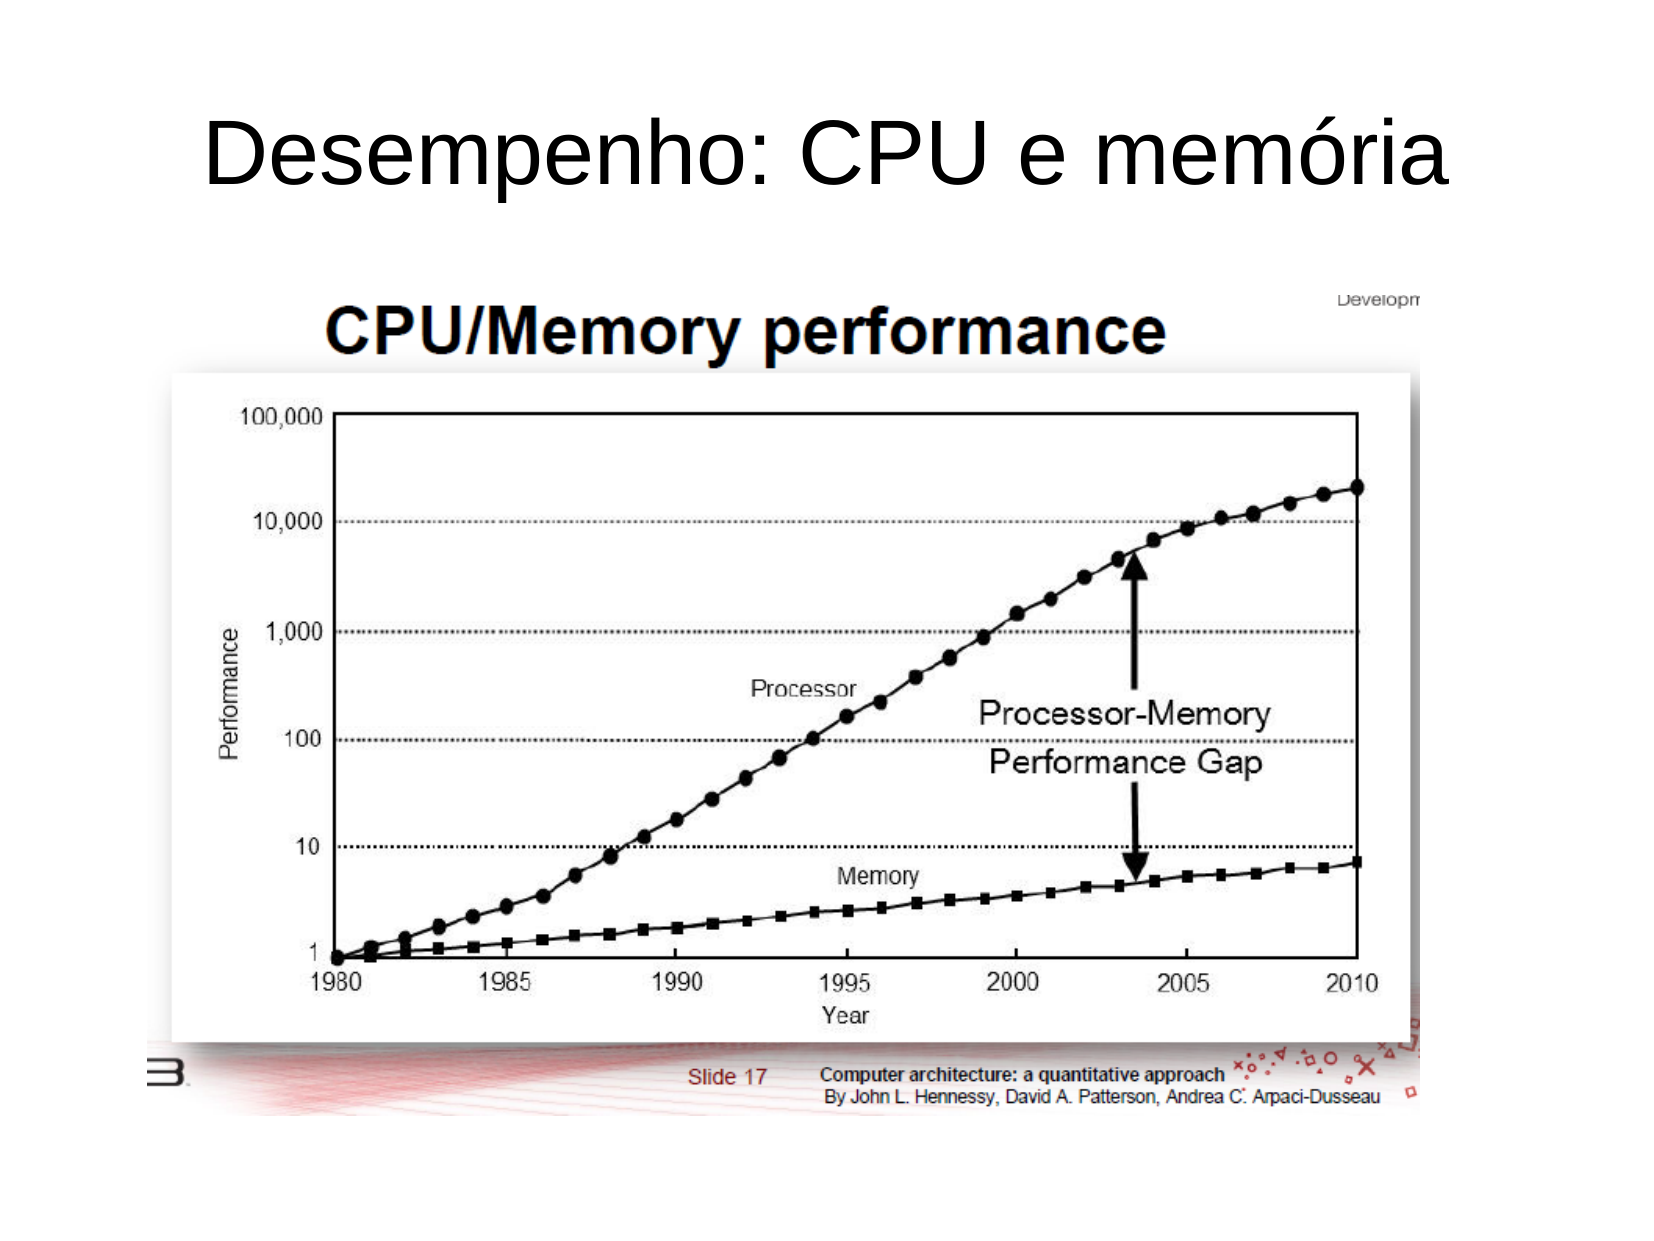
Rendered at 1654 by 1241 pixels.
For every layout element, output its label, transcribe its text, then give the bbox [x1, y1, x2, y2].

title Desempenho: CPU e memória [82, 49, 1571, 257]
picture [147, 295, 1420, 1116]
